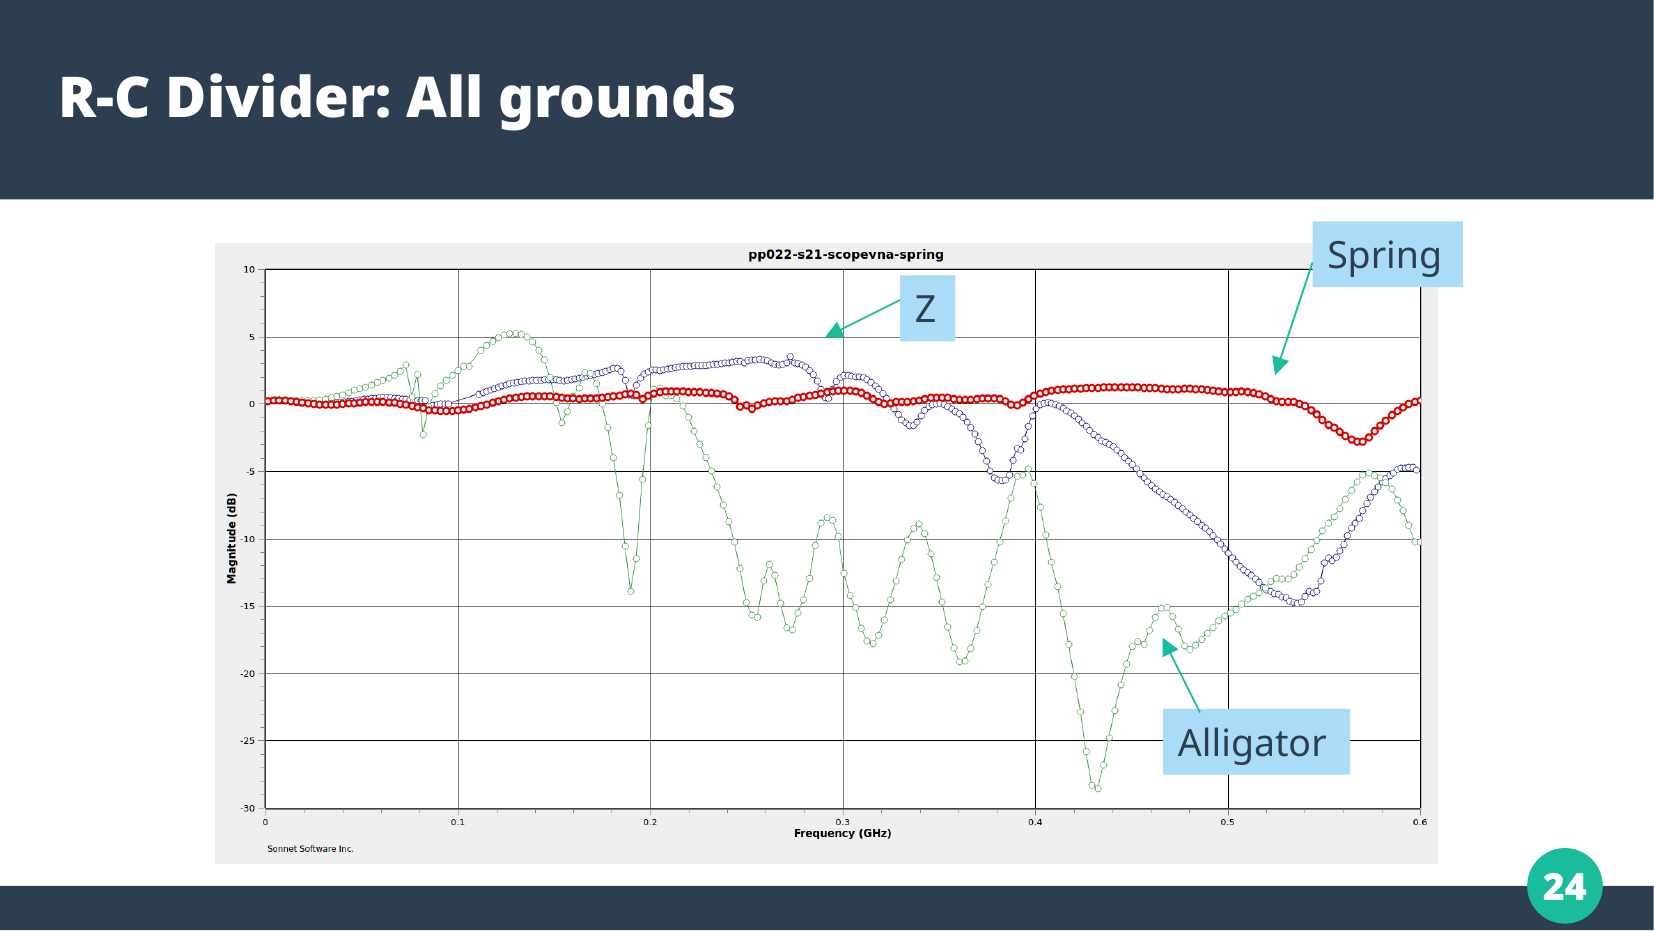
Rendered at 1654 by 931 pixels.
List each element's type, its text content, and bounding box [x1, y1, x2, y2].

text_box Alligator [1163, 712, 1351, 771]
title R-C Divider: All grounds [59, 37, 1595, 155]
picture [215, 243, 1438, 864]
text_box Z [900, 279, 956, 338]
text_box Spring [1312, 225, 1464, 284]
